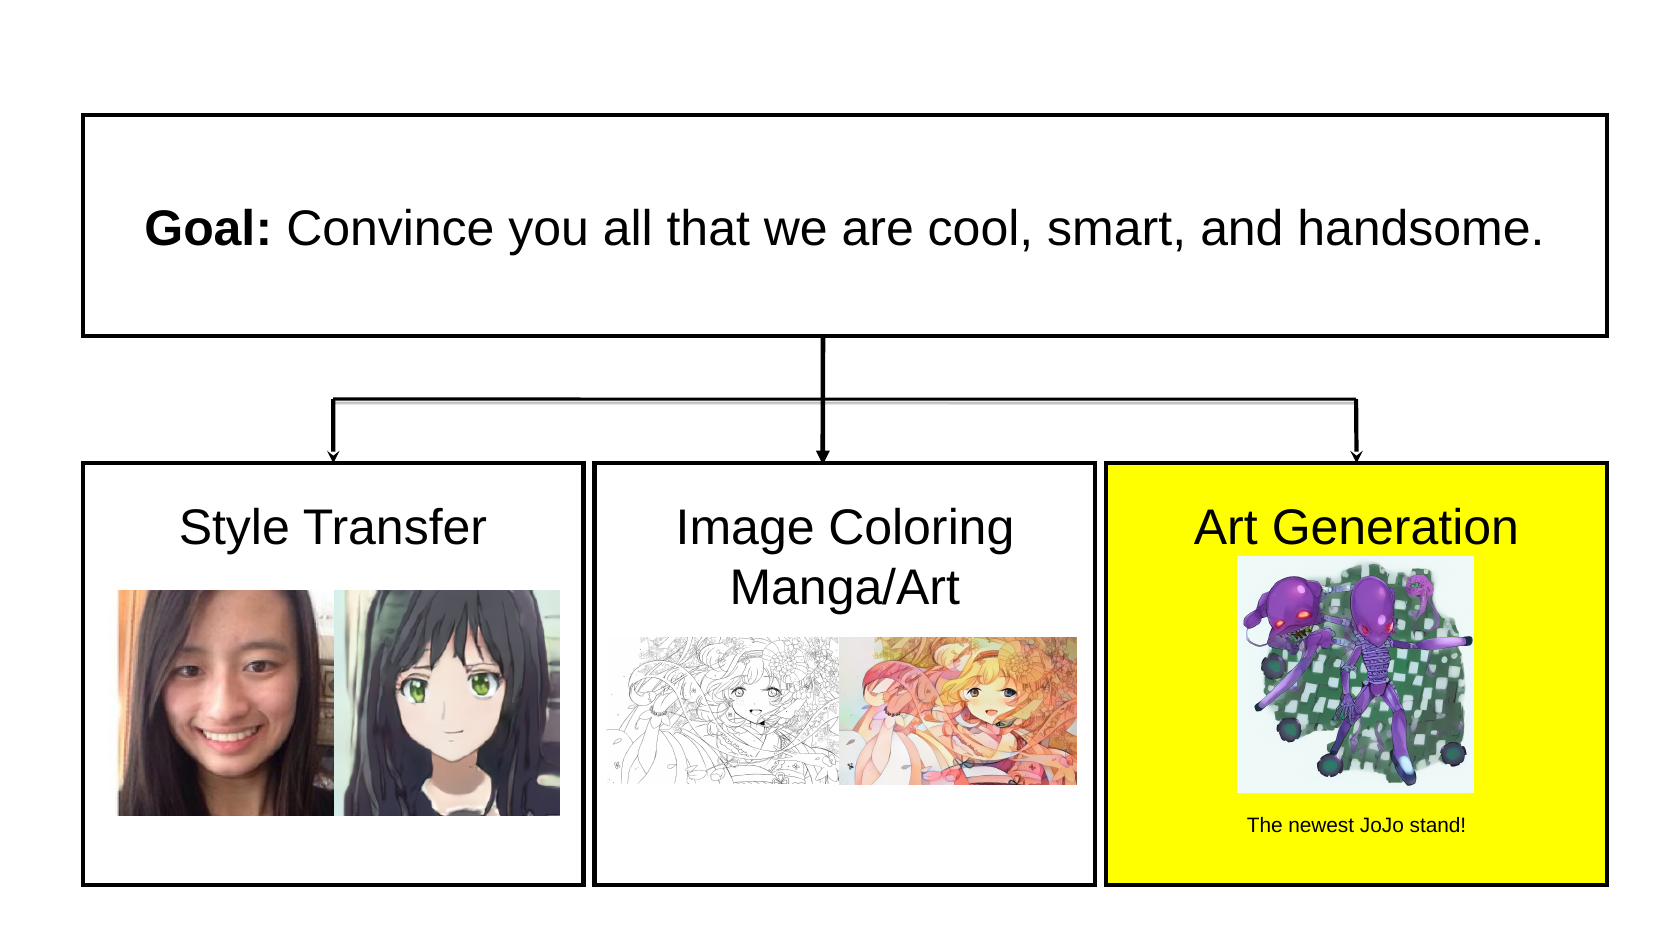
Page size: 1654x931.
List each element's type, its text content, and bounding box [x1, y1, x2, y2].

text_box The newest JoJo stand! [1224, 803, 1489, 845]
text_box Image Coloring Manga/Art [594, 463, 1096, 886]
text_box Style Transfer [82, 463, 584, 886]
picture [1237, 556, 1474, 793]
text_box Goal: Convince you all that we are cool, smart, and handsome. [82, 114, 1607, 336]
picture [108, 590, 560, 816]
picture [606, 637, 1077, 785]
text_box Art Generation [1106, 463, 1607, 886]
